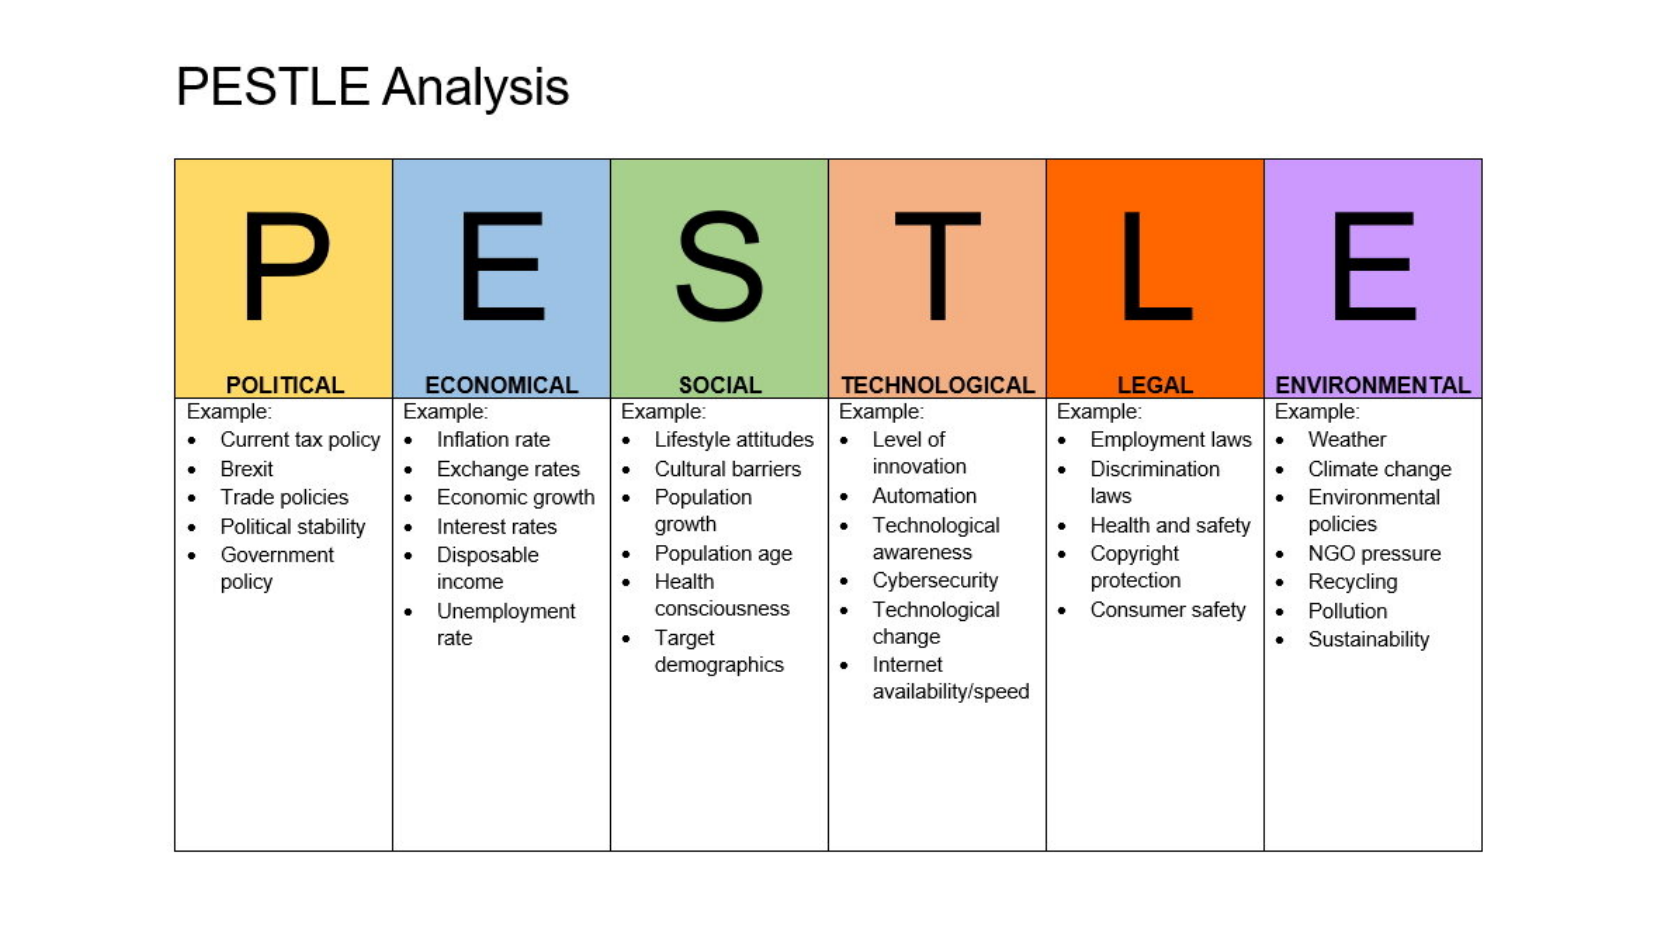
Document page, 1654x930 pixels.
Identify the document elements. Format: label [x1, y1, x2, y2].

picture [156, 53, 1497, 877]
